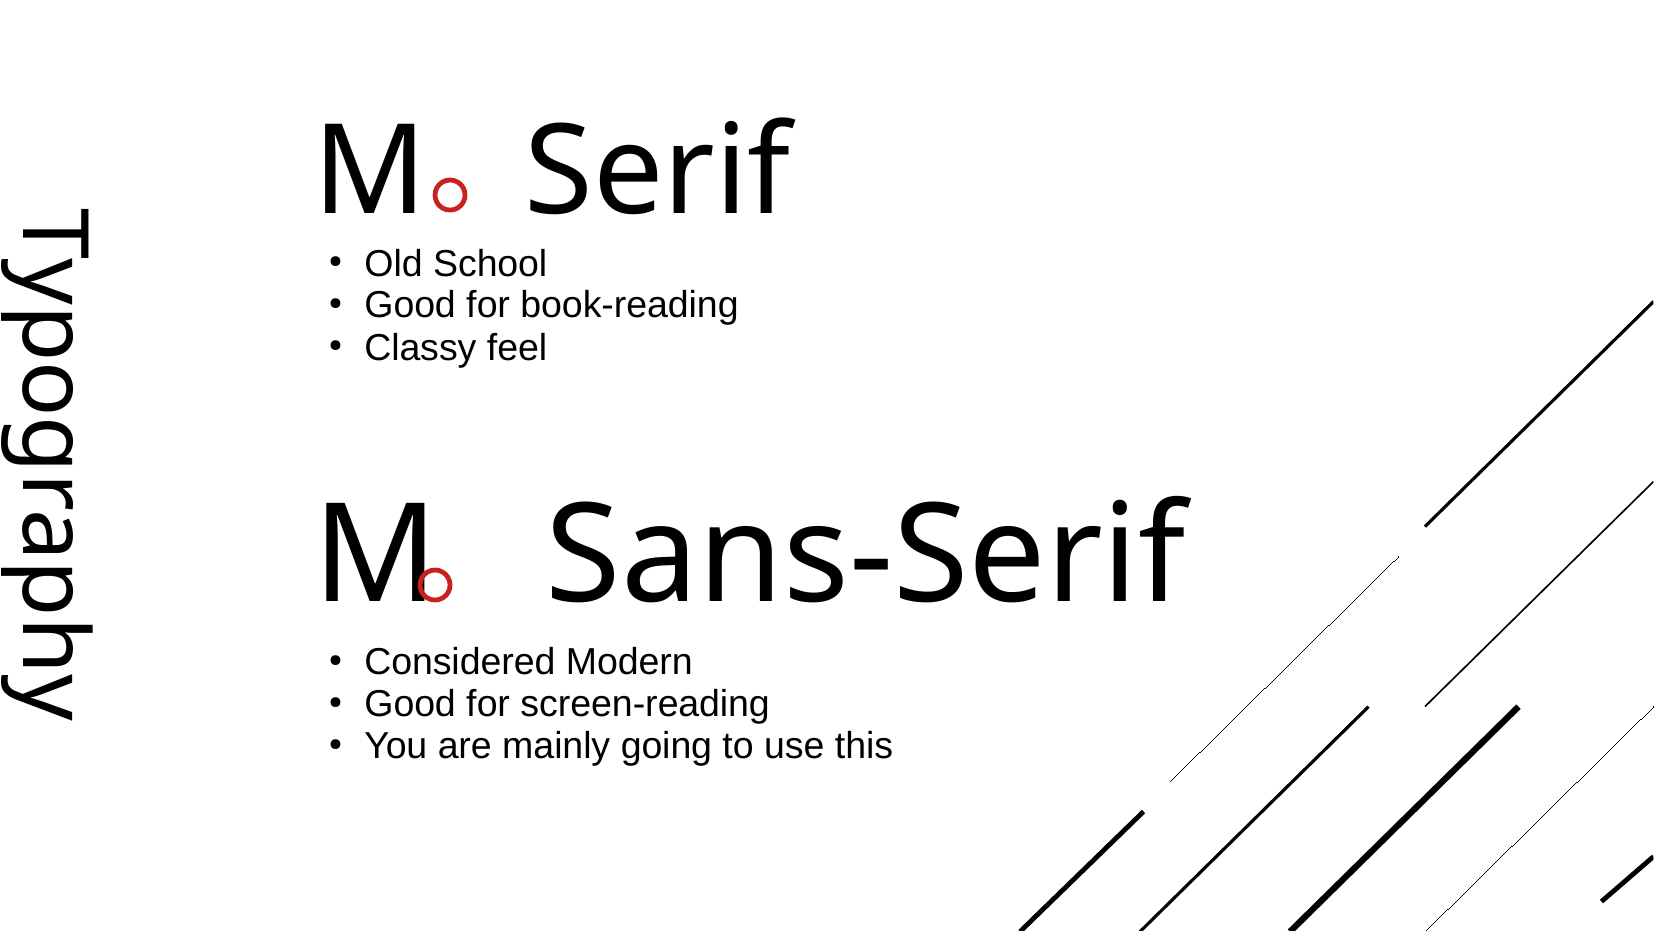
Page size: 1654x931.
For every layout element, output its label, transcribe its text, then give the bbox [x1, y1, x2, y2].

title Typography [0, 0, 138, 931]
text_box M Serif [299, 72, 1455, 259]
text_box Considered Modern Good for screen-reading You are mainly going to use this [314, 633, 1035, 774]
text_box Old School Good for book-reading Classy feel [314, 234, 1035, 376]
text_box M Sans-Serif [299, 447, 1395, 793]
